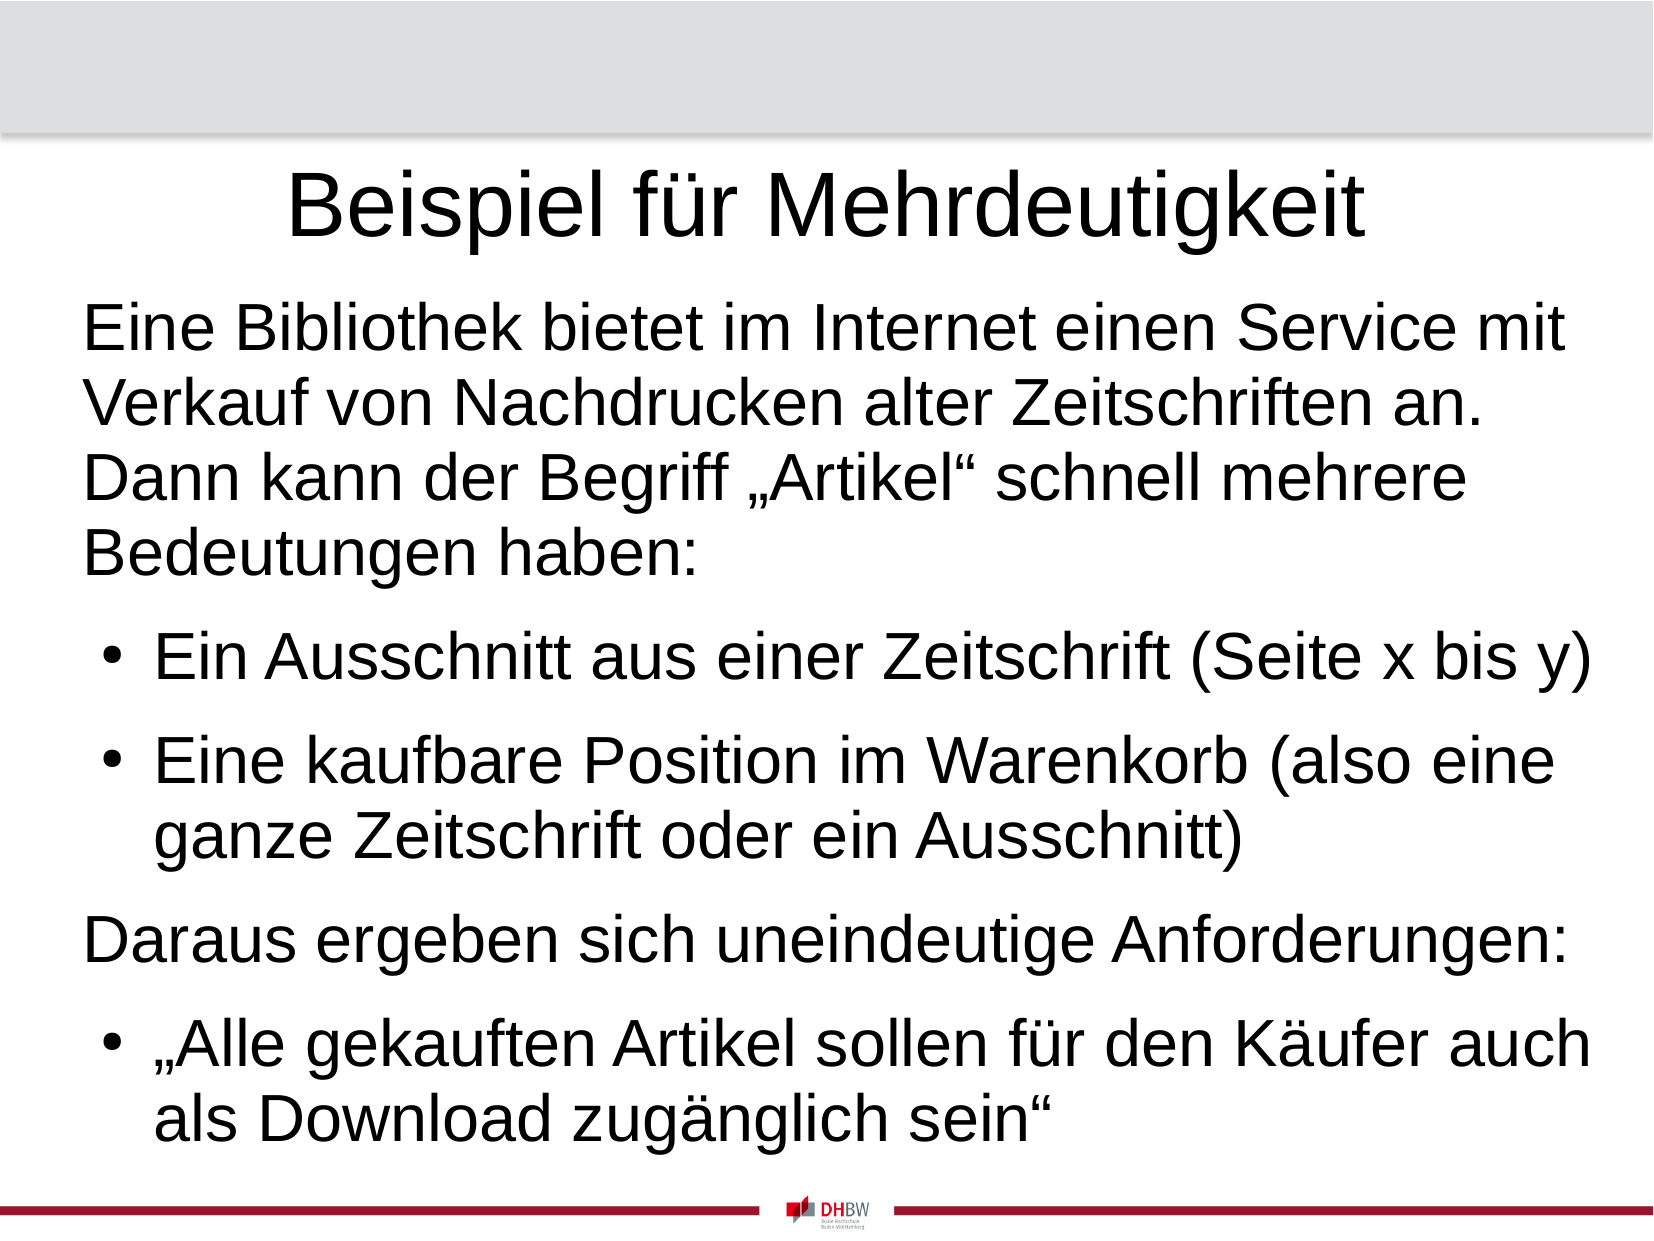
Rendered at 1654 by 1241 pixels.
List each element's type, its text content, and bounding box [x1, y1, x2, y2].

list Eine Bibliothek bietet im Internet einen Service mit Verkauf von Nachdrucken alter Zeitschriften an. Dann kann der Begriff „Artikel“ schnell mehrere Bedeutungen haben: Ein Ausschnitt aus einer Zeitschrift (Seite x bis y) Eine kaufbare Position im Warenkorb (also eine ganze Zeitschrift oder ein Ausschnitt) Daraus ergeben sich uneindeutige Anforderungen: „Alle gekauften Artikel sollen für den Käufer auch als Download zugänglich sein“ [82, 290, 1607, 1157]
picture [0, 1, 1654, 1237]
title Beispiel für Mehrdeutigkeit [82, 147, 1571, 257]
